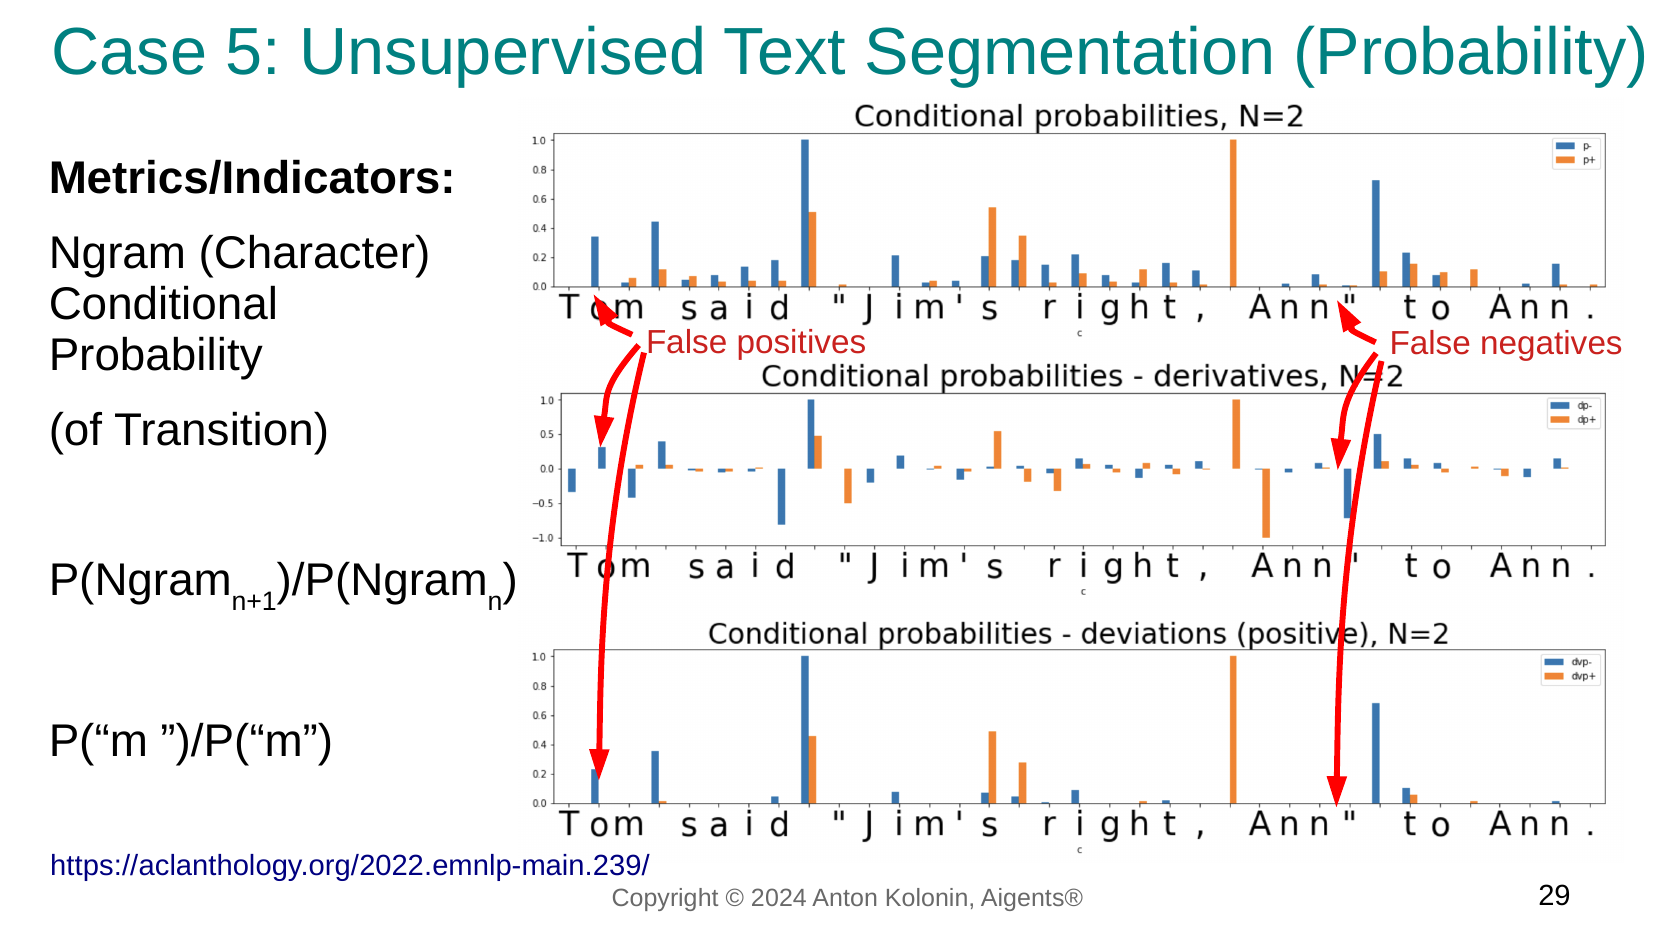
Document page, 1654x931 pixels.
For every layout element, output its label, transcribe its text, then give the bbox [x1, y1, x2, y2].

text_box Case 5: Unsupervised Text Segmentation (Probability) [0, 0, 1653, 102]
text_box https://aclanthology.org/2022.emnlp-main.239/ [35, 841, 666, 890]
text_box False negatives [1374, 317, 1651, 402]
text_box False positives [631, 316, 919, 397]
text_box Metrics/Indicators: Ngram (Character) Conditional Probability (of Transition) P(Ngramn+1)/P(Ngramn) P(“m ”)/P(“m”) [33, 144, 518, 787]
picture [518, 97, 1624, 863]
